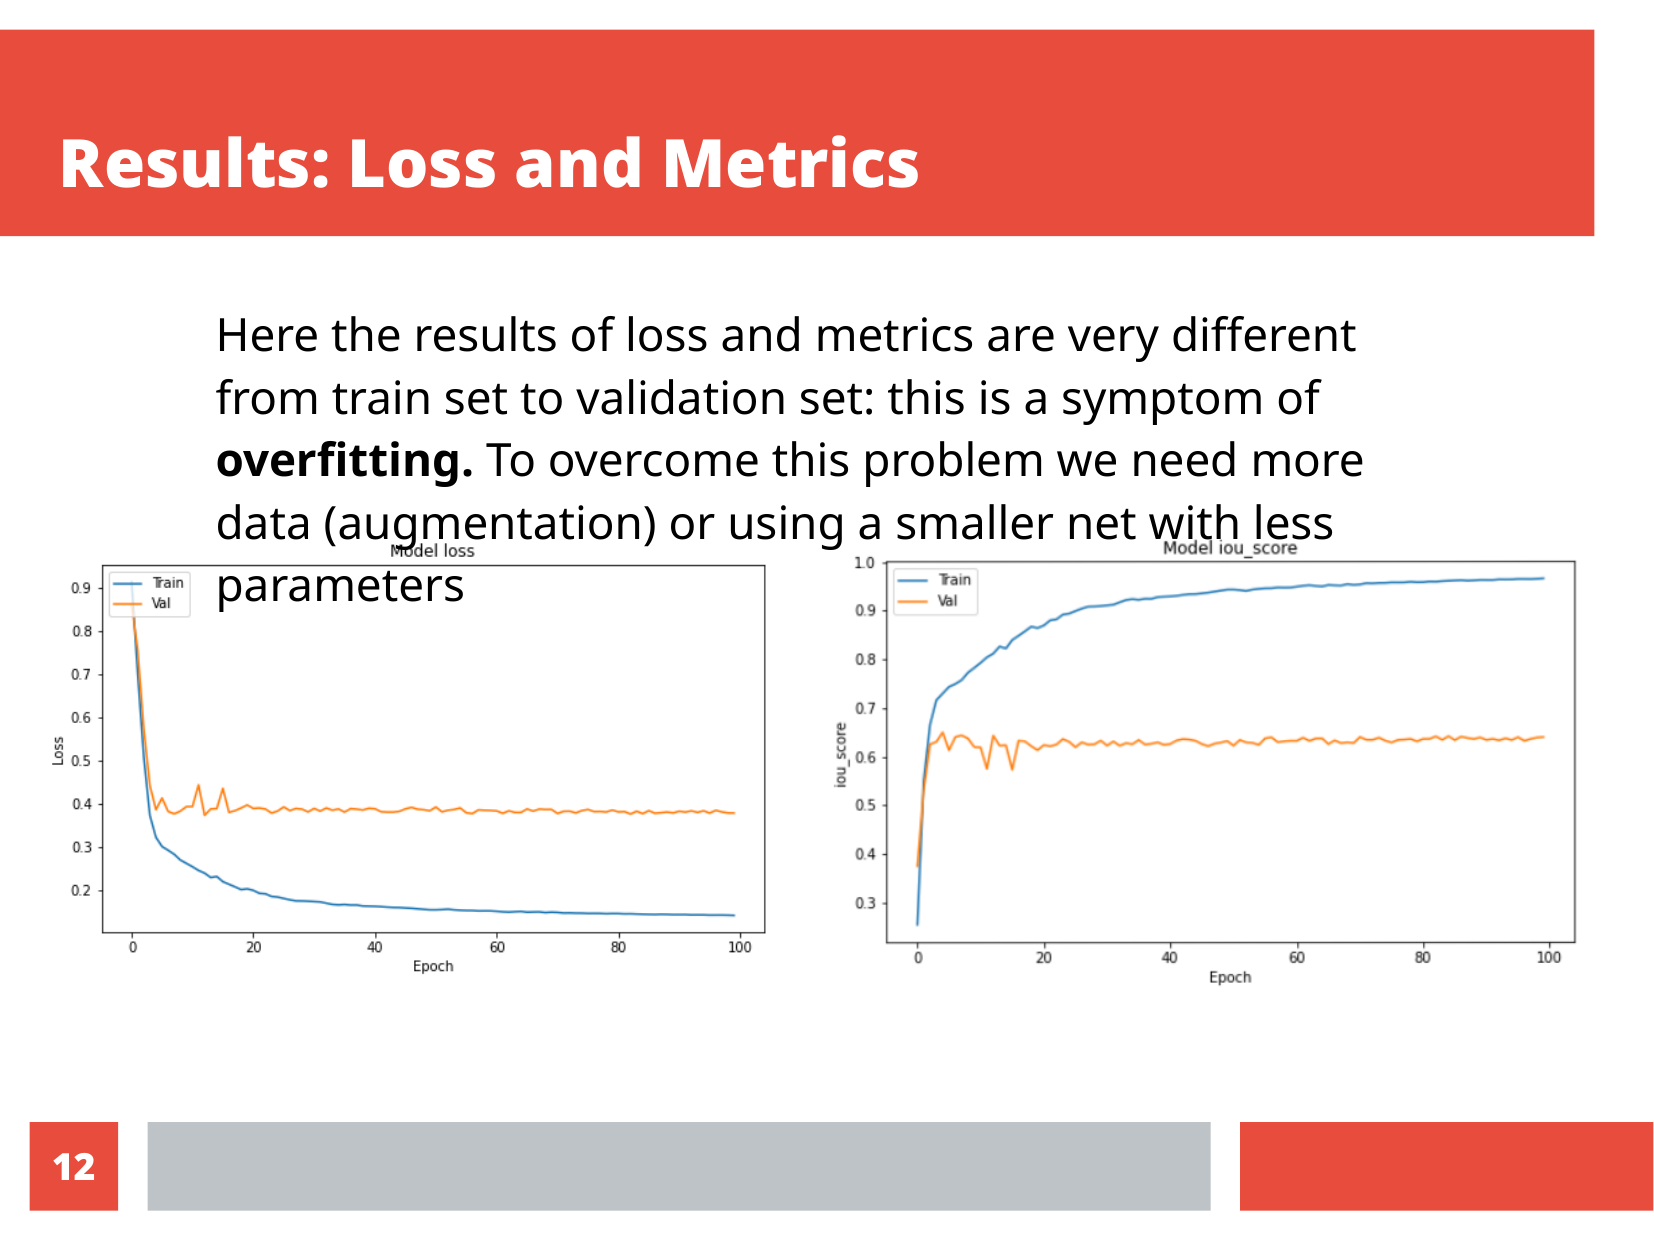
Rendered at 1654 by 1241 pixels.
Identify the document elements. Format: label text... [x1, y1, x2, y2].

picture [39, 500, 1607, 1004]
title Results: Loss and Metrics [59, 59, 1595, 207]
picture [222, 517, 235, 536]
text_box Here the results of loss and metrics are very different from train set to validation set: this is a symptom of overfitting. To overcome this problem we need more data (augmentation) or using a smaller net with less parameters [200, 295, 1477, 494]
